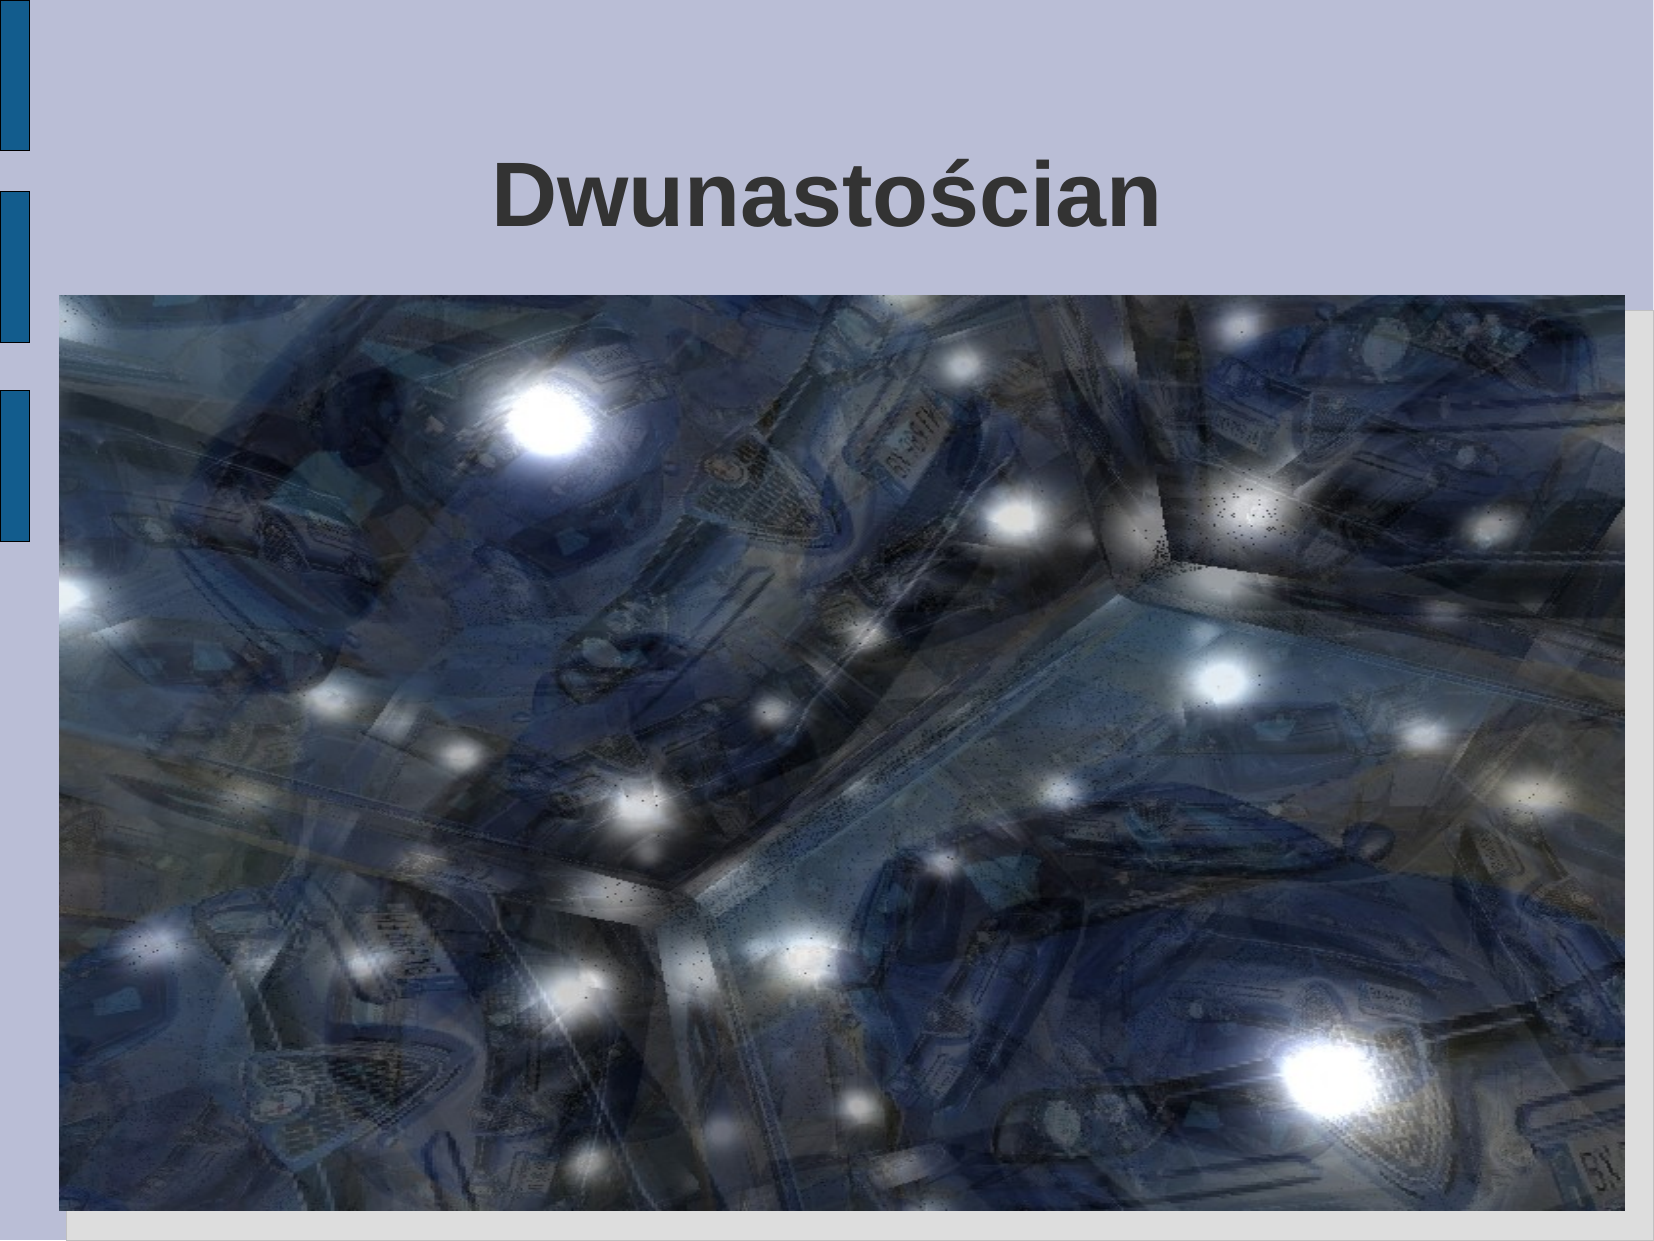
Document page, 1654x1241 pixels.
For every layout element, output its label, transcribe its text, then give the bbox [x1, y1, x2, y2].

picture [59, 295, 1625, 1211]
title Dwunastościan [121, 91, 1534, 295]
